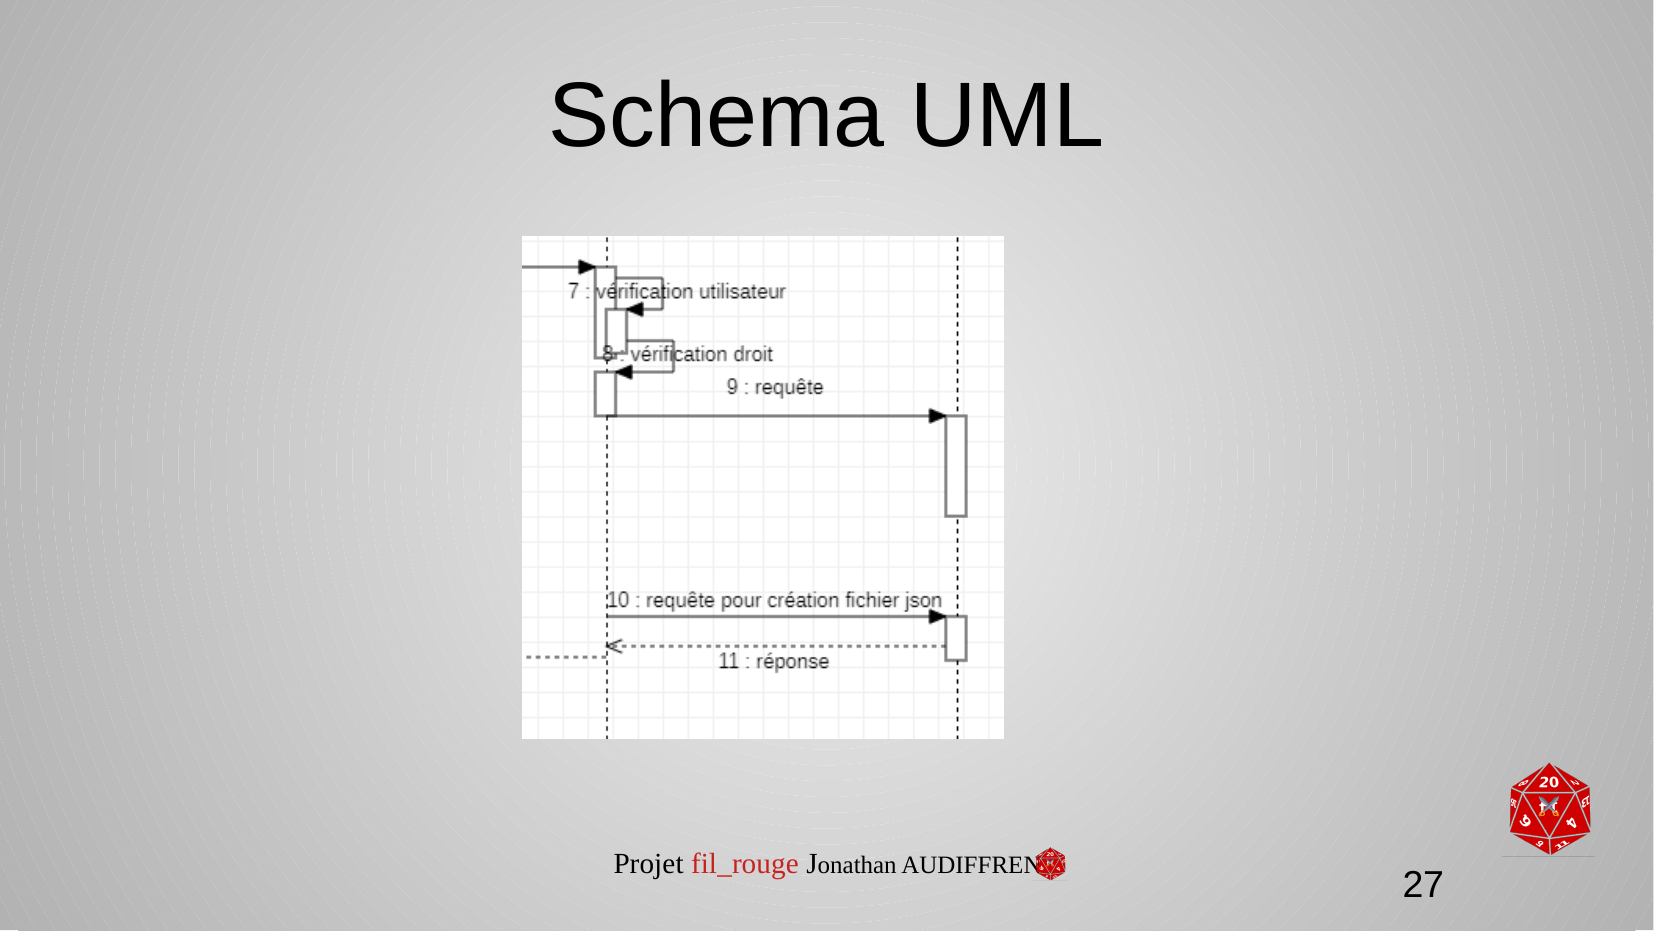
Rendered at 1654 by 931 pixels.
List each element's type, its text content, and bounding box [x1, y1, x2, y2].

picture [1502, 762, 1595, 857]
title Schema UML [82, 37, 1571, 193]
picture [1033, 847, 1067, 881]
picture [522, 236, 1004, 739]
